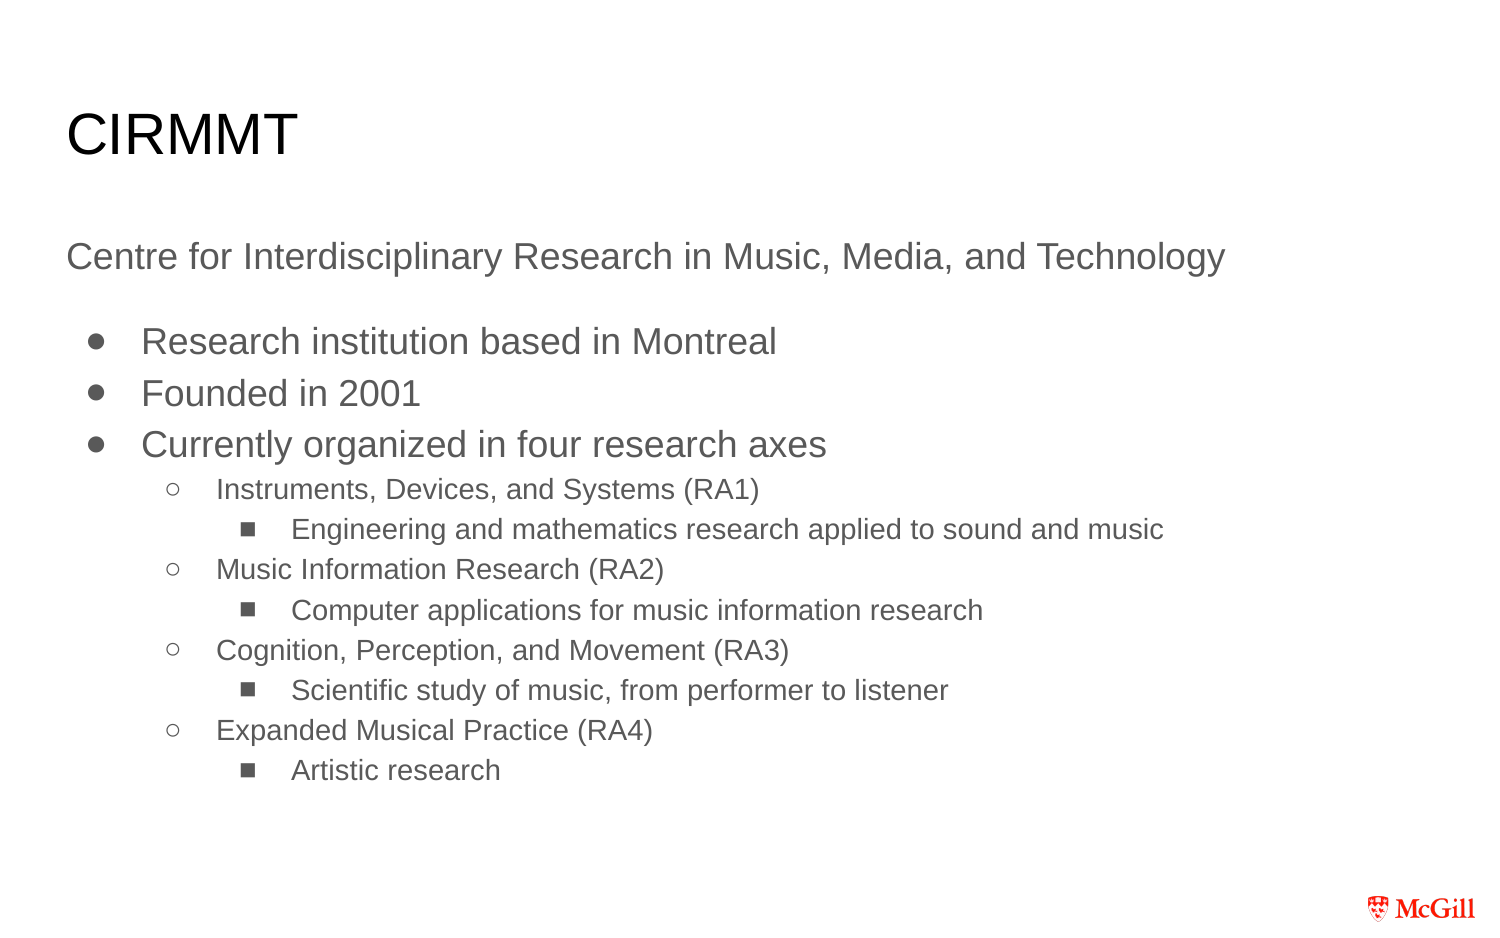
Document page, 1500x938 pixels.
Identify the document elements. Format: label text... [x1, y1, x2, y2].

title CIRMMT [51, 81, 1449, 186]
picture [1368, 896, 1475, 922]
list Centre for Interdisciplinary Research in Music, Media, and Technology Research institution based in Montreal Founded in 2001 Currently organized in four research axes Instruments, Devices, and Systems (RA1) Engineering and mathematics research applied to sound and music Music Information Research (RA2) Computer applications for music information research Cognition, Perception, and Movement (RA3) Scientific study of music, from performer to listener Expanded Musical Practice (RA4) Artistic research [51, 210, 1449, 833]
